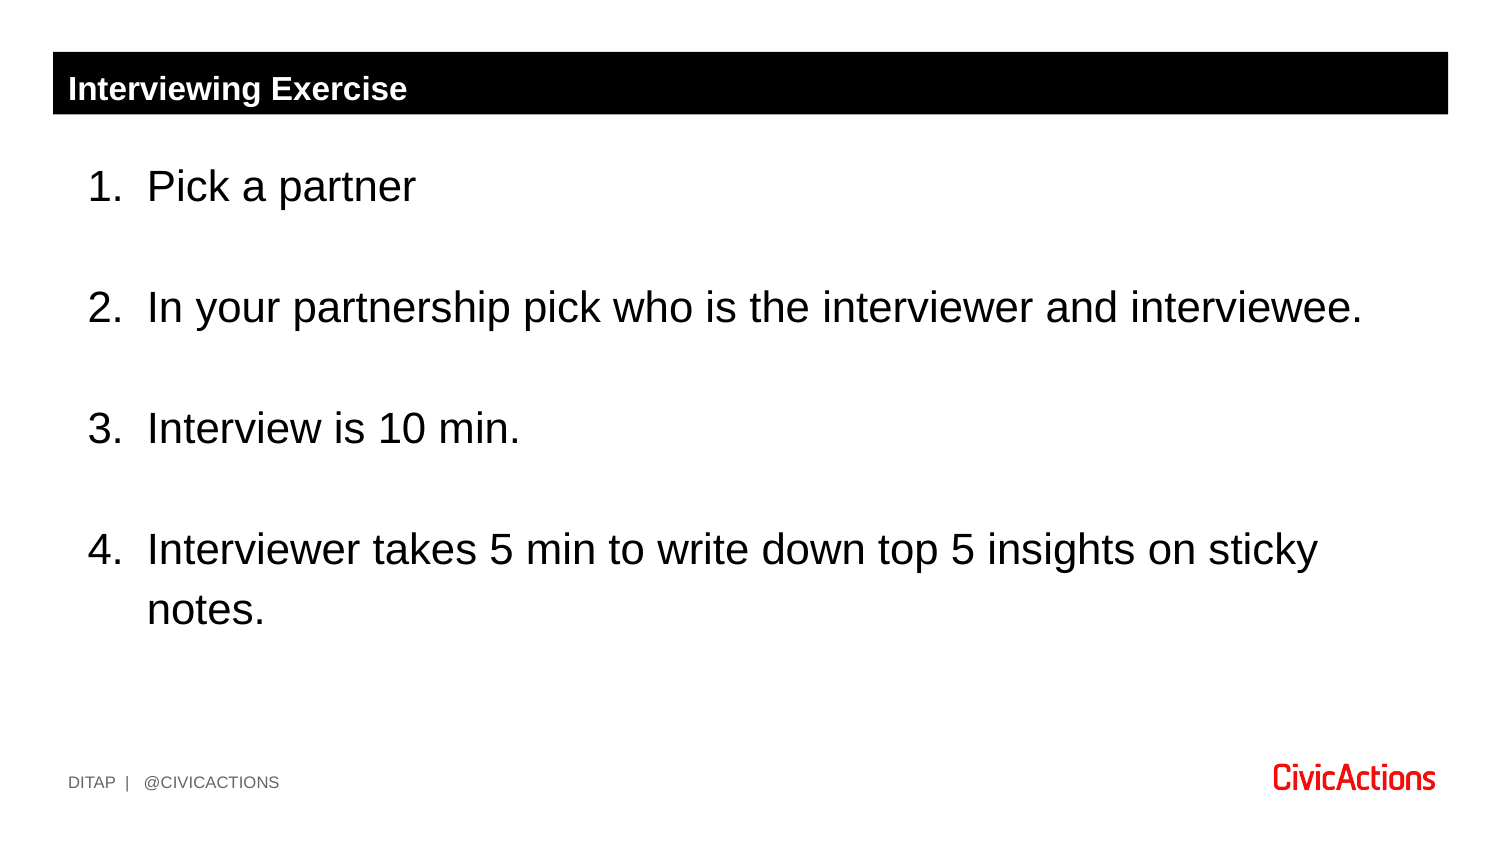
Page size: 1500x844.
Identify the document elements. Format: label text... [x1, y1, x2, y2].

title Interviewing Exercise [53, 51, 1449, 115]
text_box Pick a partner In your partnership pick who is the interviewer and interviewee. Interview is 10 min. Interviewer takes 5 min to write down top 5 insights on sticky notes. [56, 135, 1443, 844]
